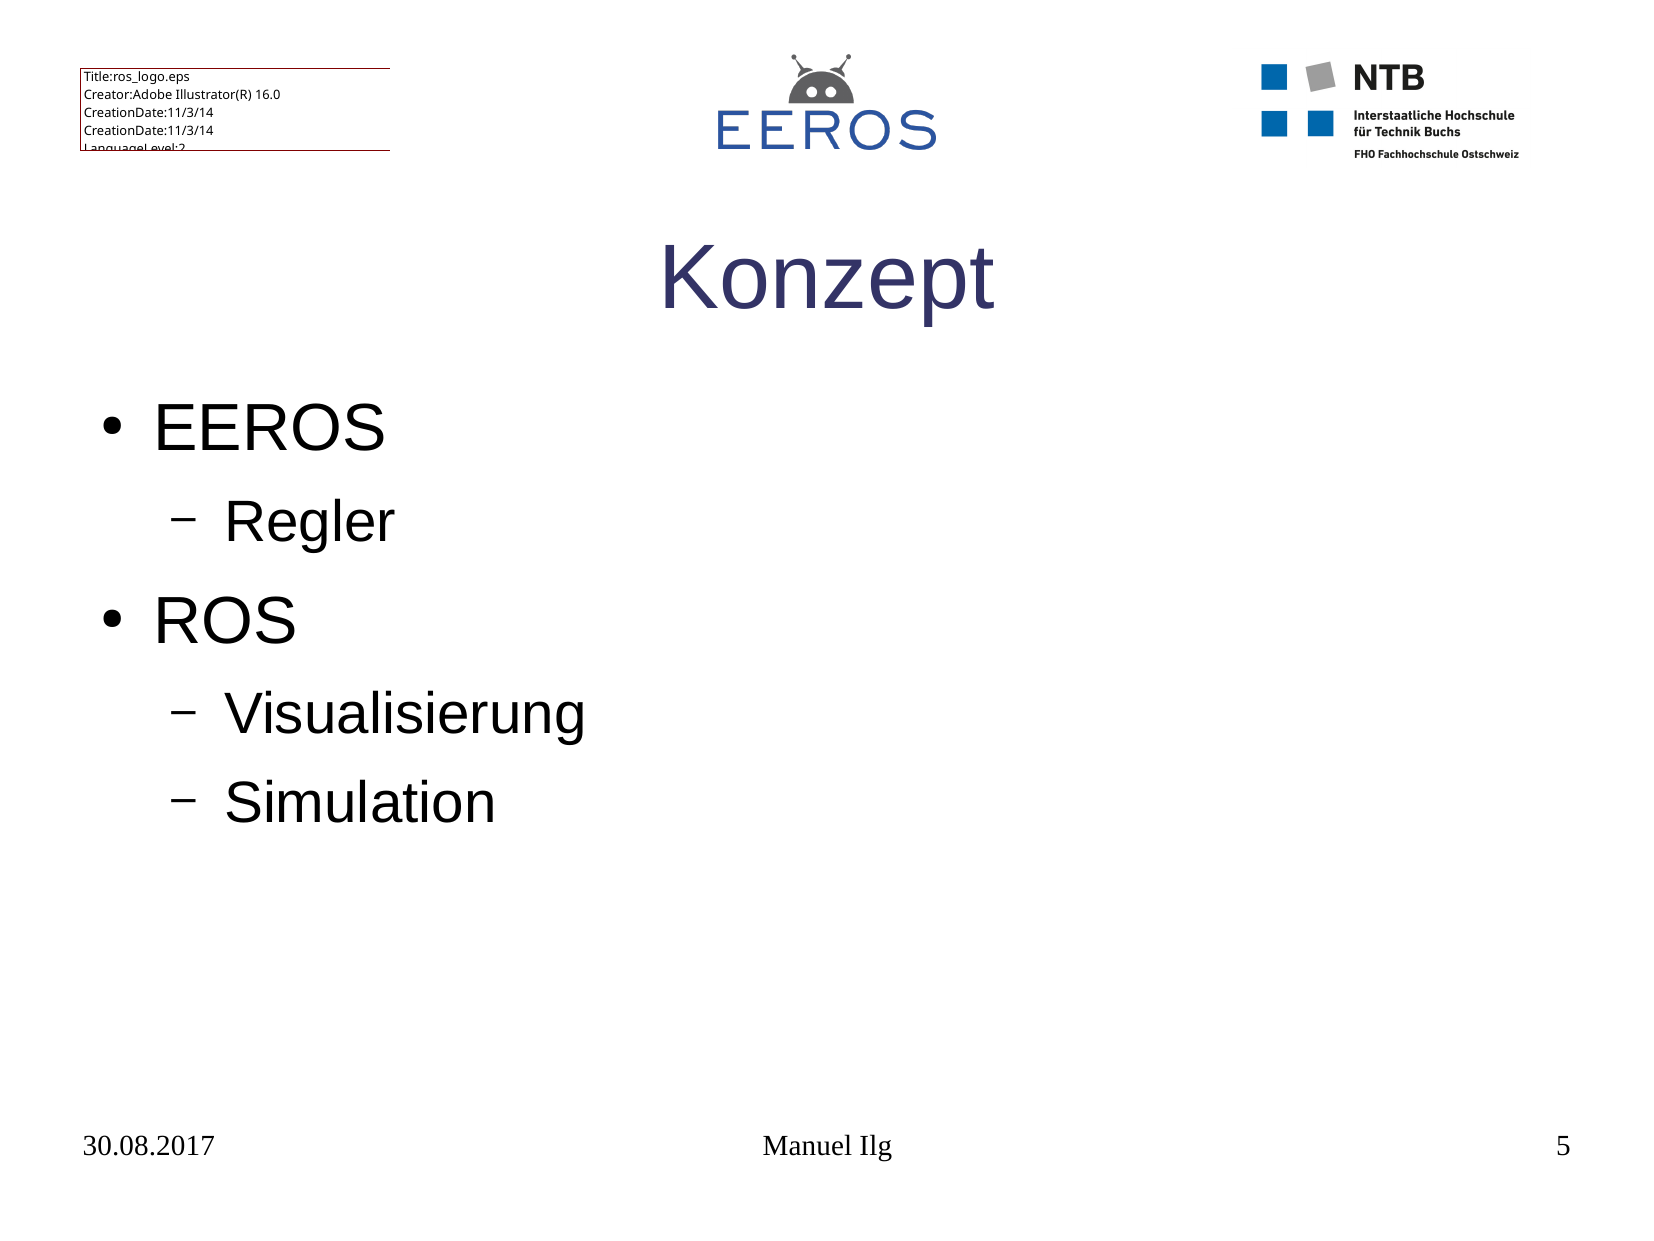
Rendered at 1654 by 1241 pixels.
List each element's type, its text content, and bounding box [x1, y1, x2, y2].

picture [718, 54, 936, 150]
picture [1232, 48, 1531, 168]
list EEROS Regler ROS Visualisierung Simulation [82, 390, 1571, 1010]
title Konzept [82, 173, 1571, 381]
